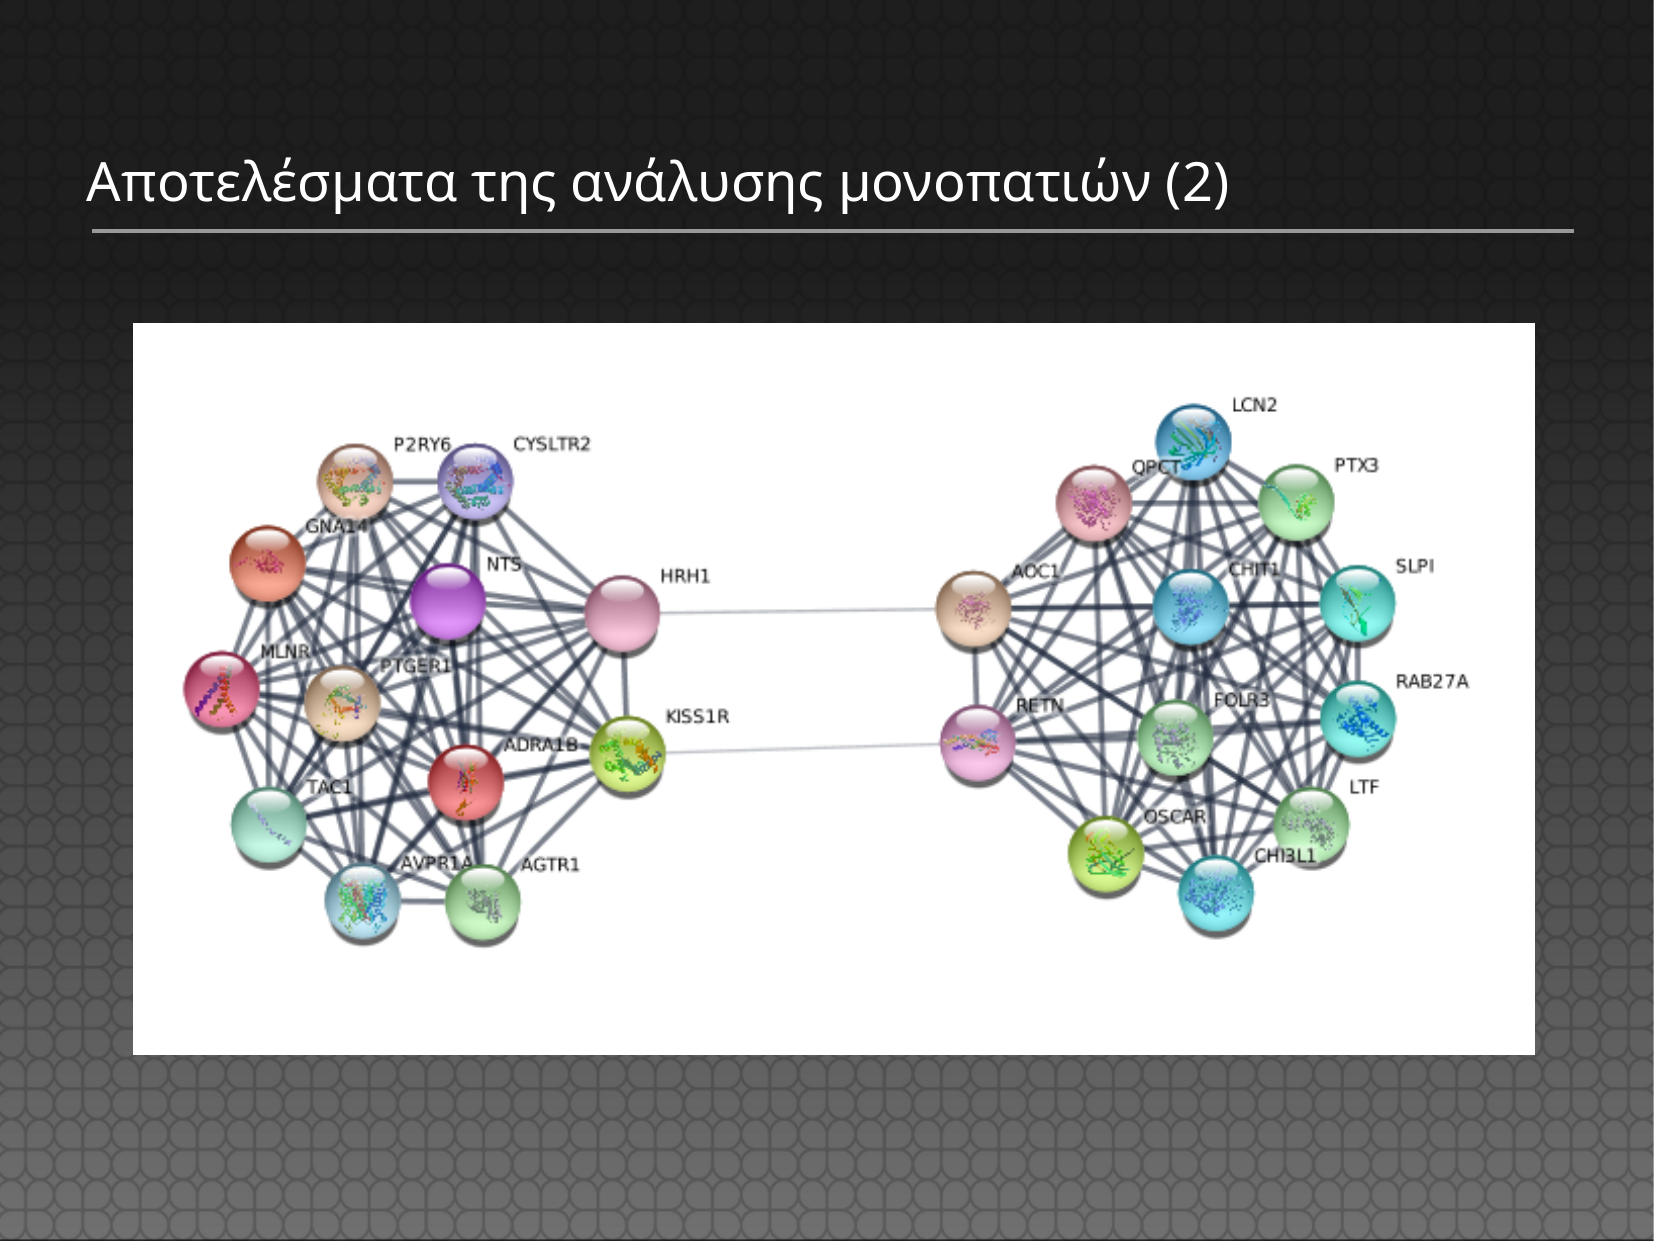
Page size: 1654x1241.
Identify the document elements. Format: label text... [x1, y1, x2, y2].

title Αποτελέσματα της ανάλυσης μονοπατιών (2) [86, 112, 1576, 249]
picture [0, 0, 1654, 1241]
